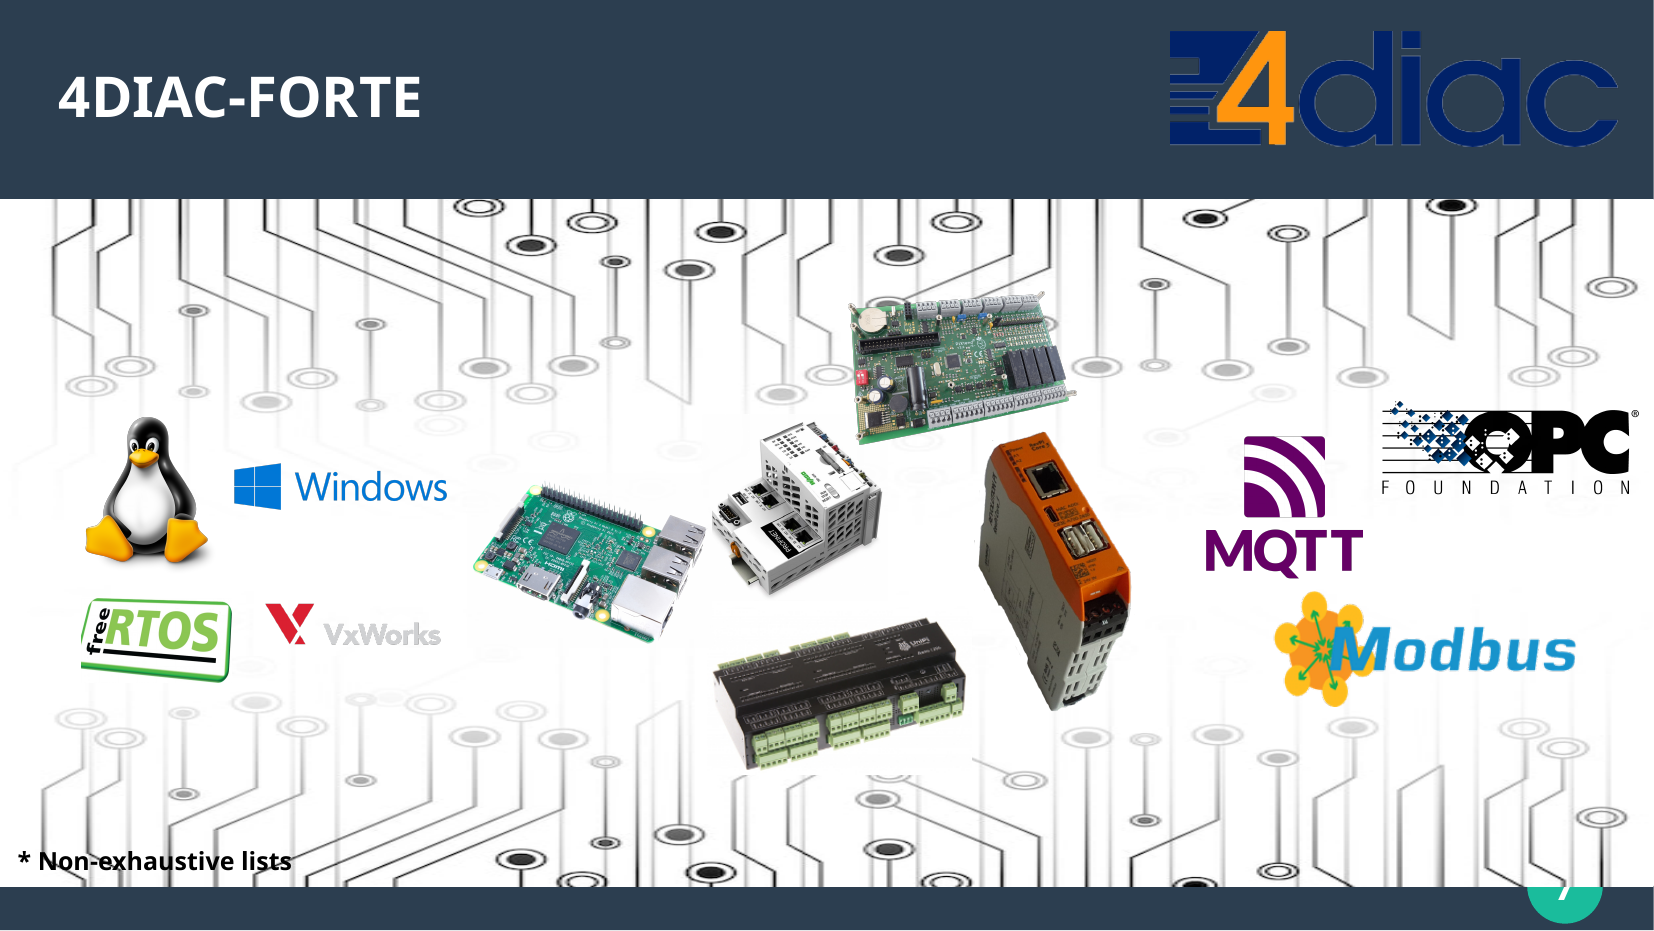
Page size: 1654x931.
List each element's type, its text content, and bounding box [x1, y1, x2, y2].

title 4DIAC-FORTE [59, 37, 1554, 156]
text_box * Non-exhaustive lists [3, 839, 343, 884]
picture [1170, 31, 1621, 147]
picture [0, 199, 1654, 887]
